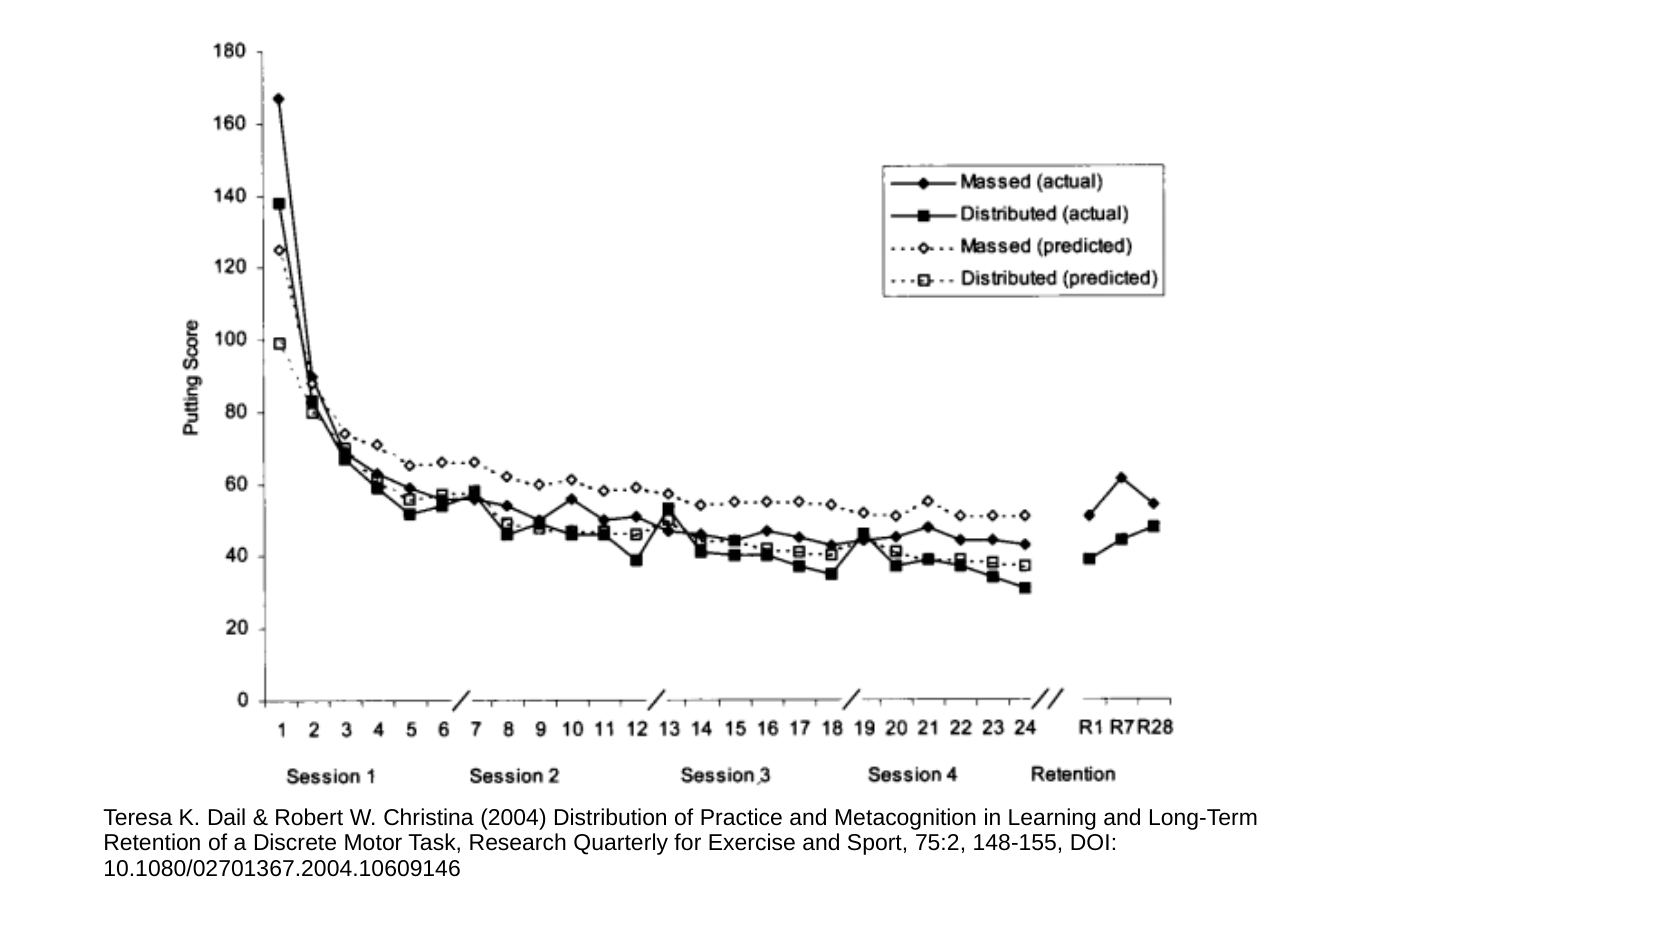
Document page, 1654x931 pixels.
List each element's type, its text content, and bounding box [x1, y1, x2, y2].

picture [147, 0, 1217, 798]
text_box Teresa K. Dail & Robert W. Christina (2004) Distribution of Practice and Metacognition in Learning and Long-Term Retention of a Discrete Motor Task, Research Quarterly for Exercise and Sport, 75:2, 148-155, DOI: 10.1080/02701367.2004.10609146 [88, 797, 1329, 889]
